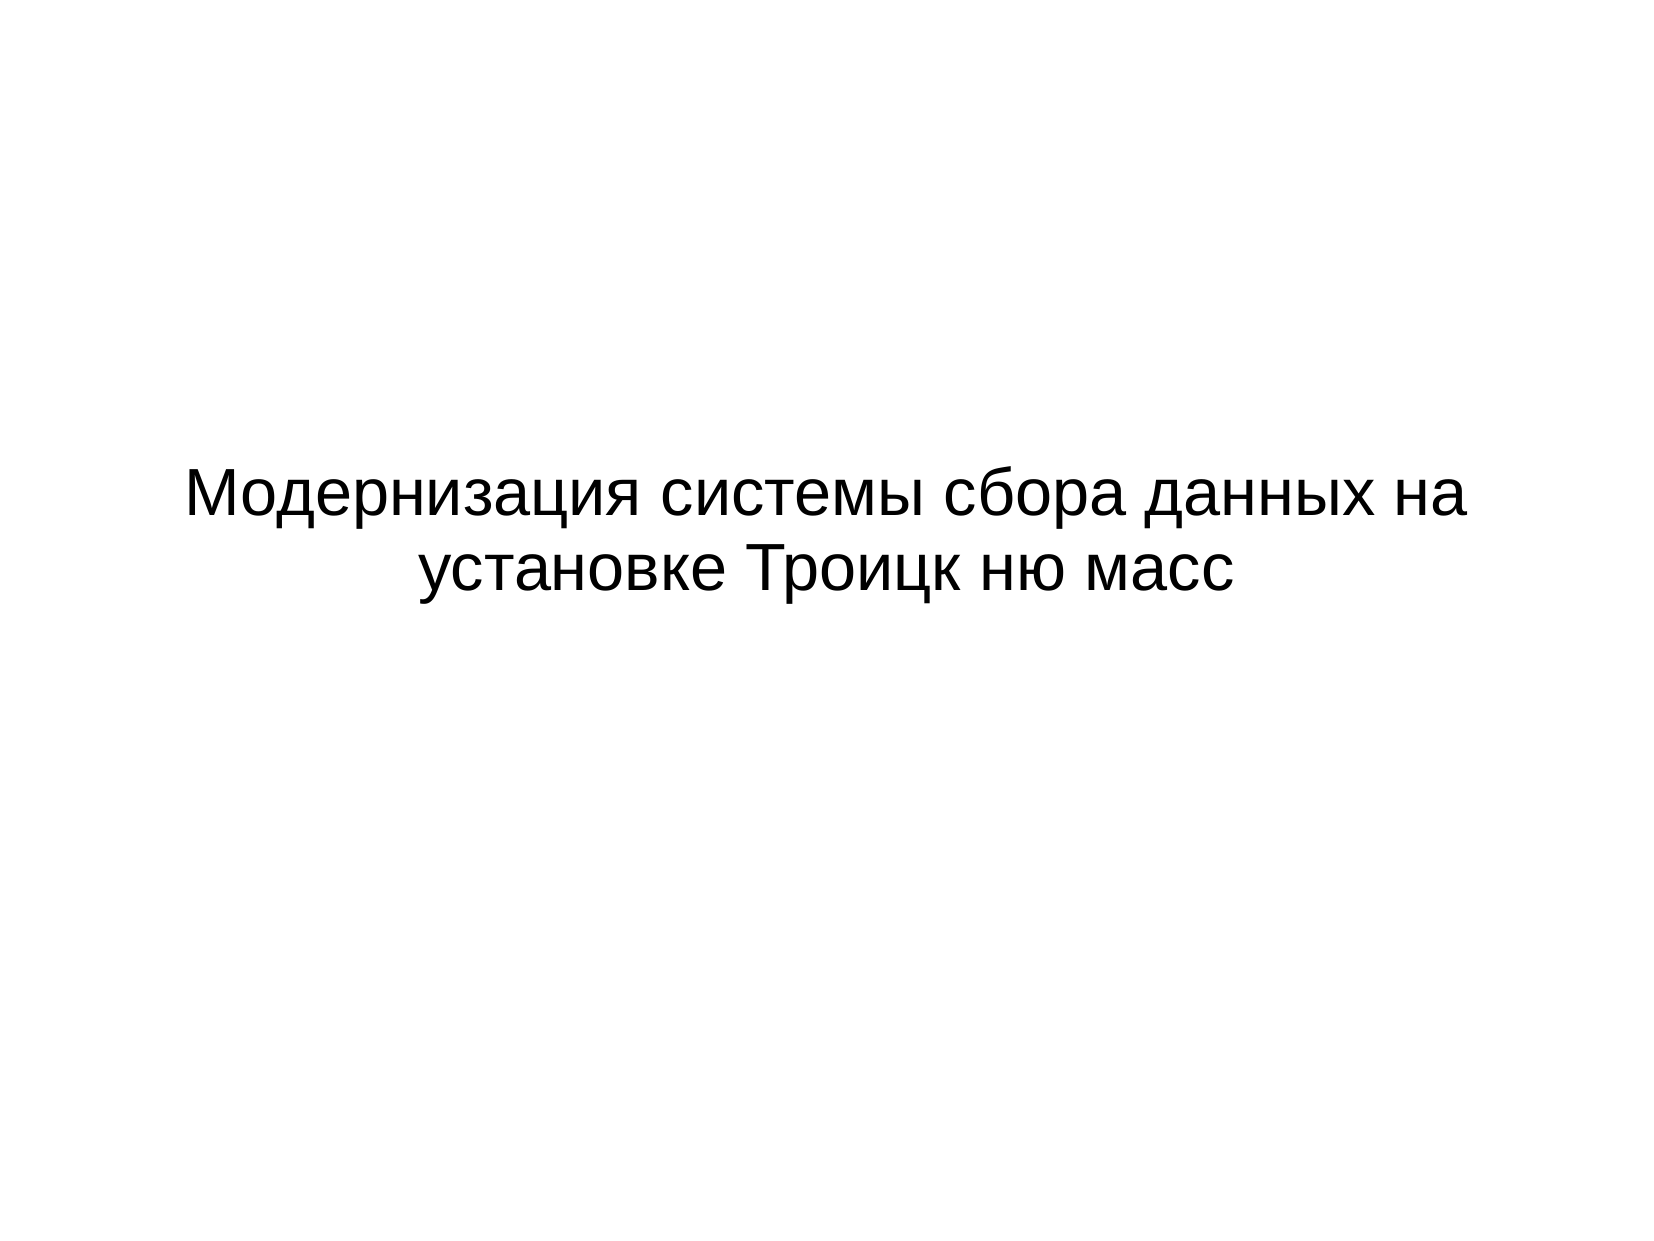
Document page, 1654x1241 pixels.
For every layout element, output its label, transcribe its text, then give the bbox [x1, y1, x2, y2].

subtitle Модернизация системы сбора данных на установке Троицк ню масс [82, 49, 1571, 1010]
